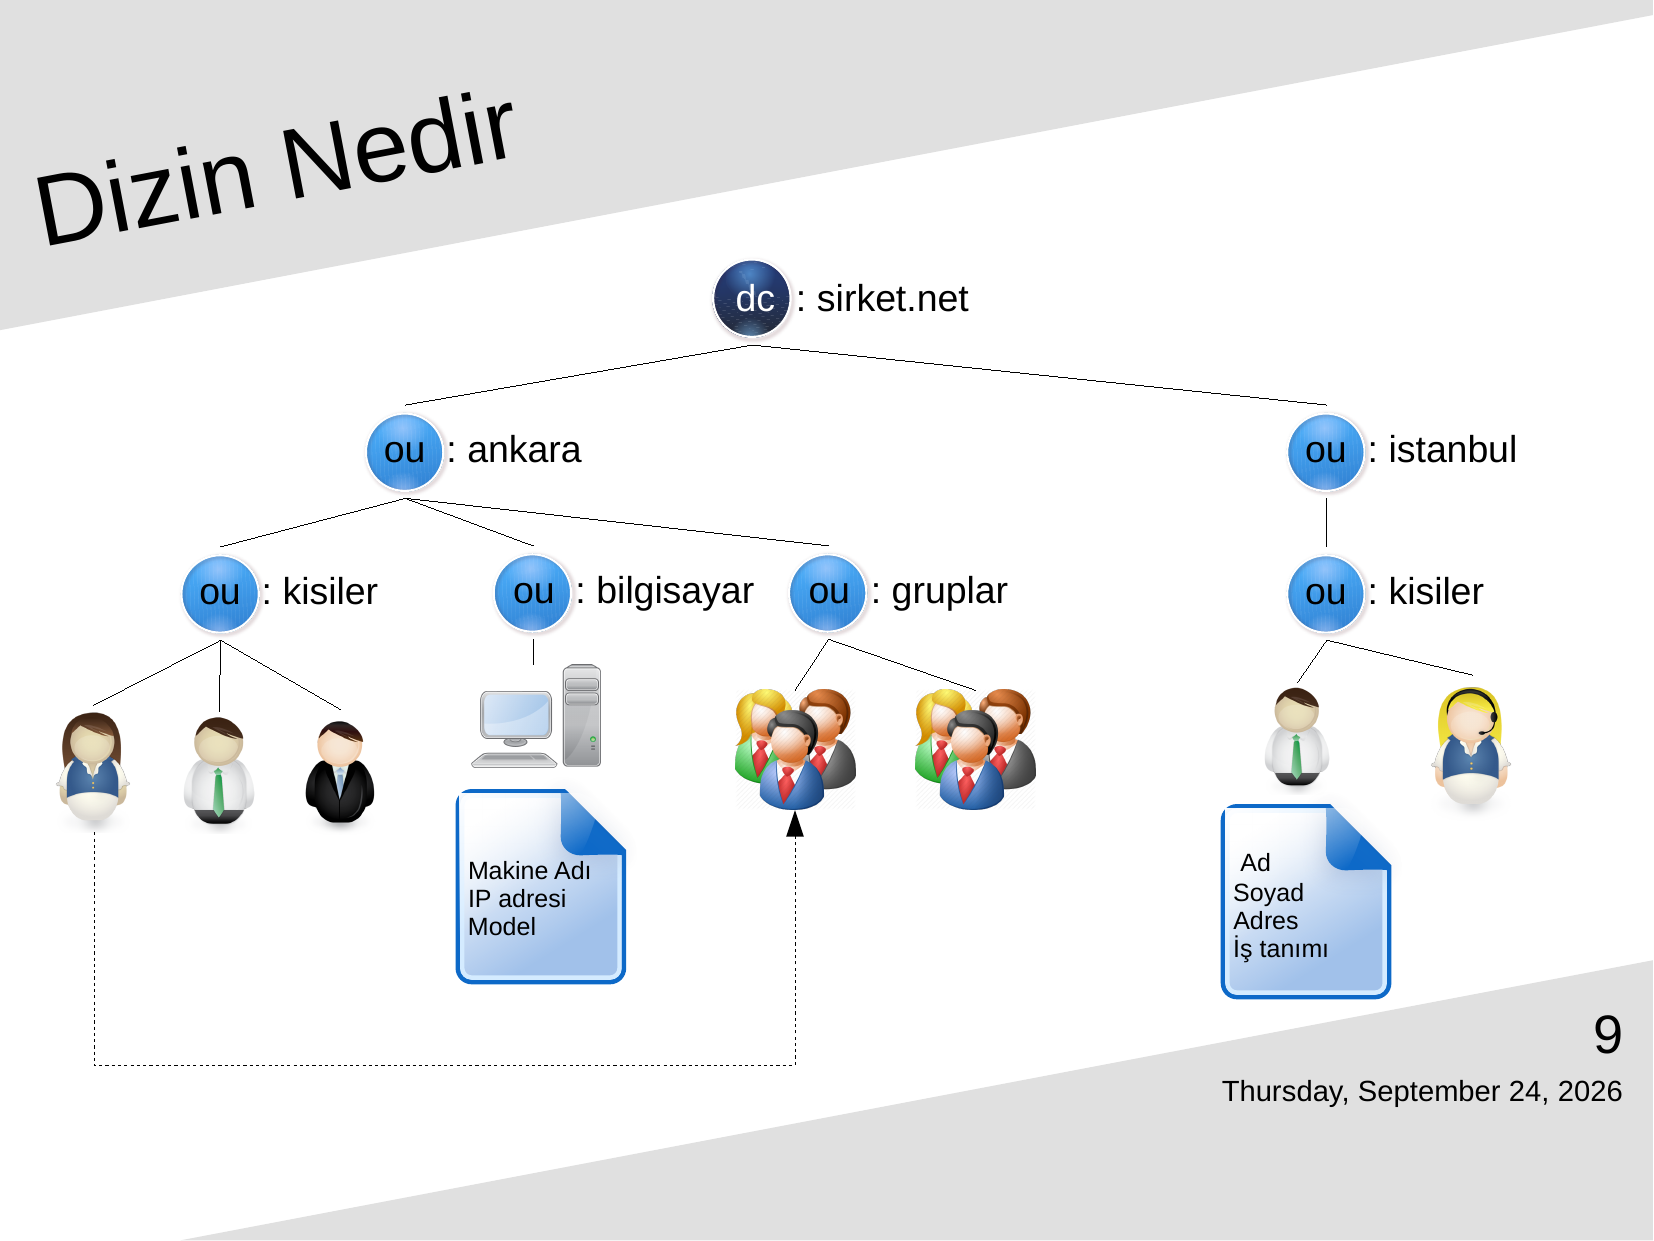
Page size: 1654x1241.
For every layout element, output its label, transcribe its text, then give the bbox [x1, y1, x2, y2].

picture [735, 689, 856, 811]
picture [418, 664, 659, 1006]
picture [293, 709, 387, 835]
picture [707, 251, 798, 346]
picture [487, 545, 579, 640]
picture [1281, 546, 1372, 641]
picture [915, 689, 1036, 811]
picture [1183, 674, 1528, 1021]
picture [360, 405, 451, 499]
picture [175, 711, 263, 834]
picture [783, 545, 874, 640]
picture [1281, 405, 1372, 499]
picture [175, 546, 267, 641]
title Dizin Nedir [16, 0, 1518, 315]
text_box dc : sirket.net [720, 270, 985, 327]
text_box ou : kisiler [184, 563, 418, 621]
text_box ou : istanbul [1290, 421, 1544, 479]
text_box ou : gruplar [793, 562, 1089, 620]
text_box ou : ankara [369, 421, 603, 479]
text_box ou : kisiler [1290, 563, 1524, 621]
picture [45, 704, 143, 833]
text_box ou : bilgisayar [498, 562, 783, 620]
